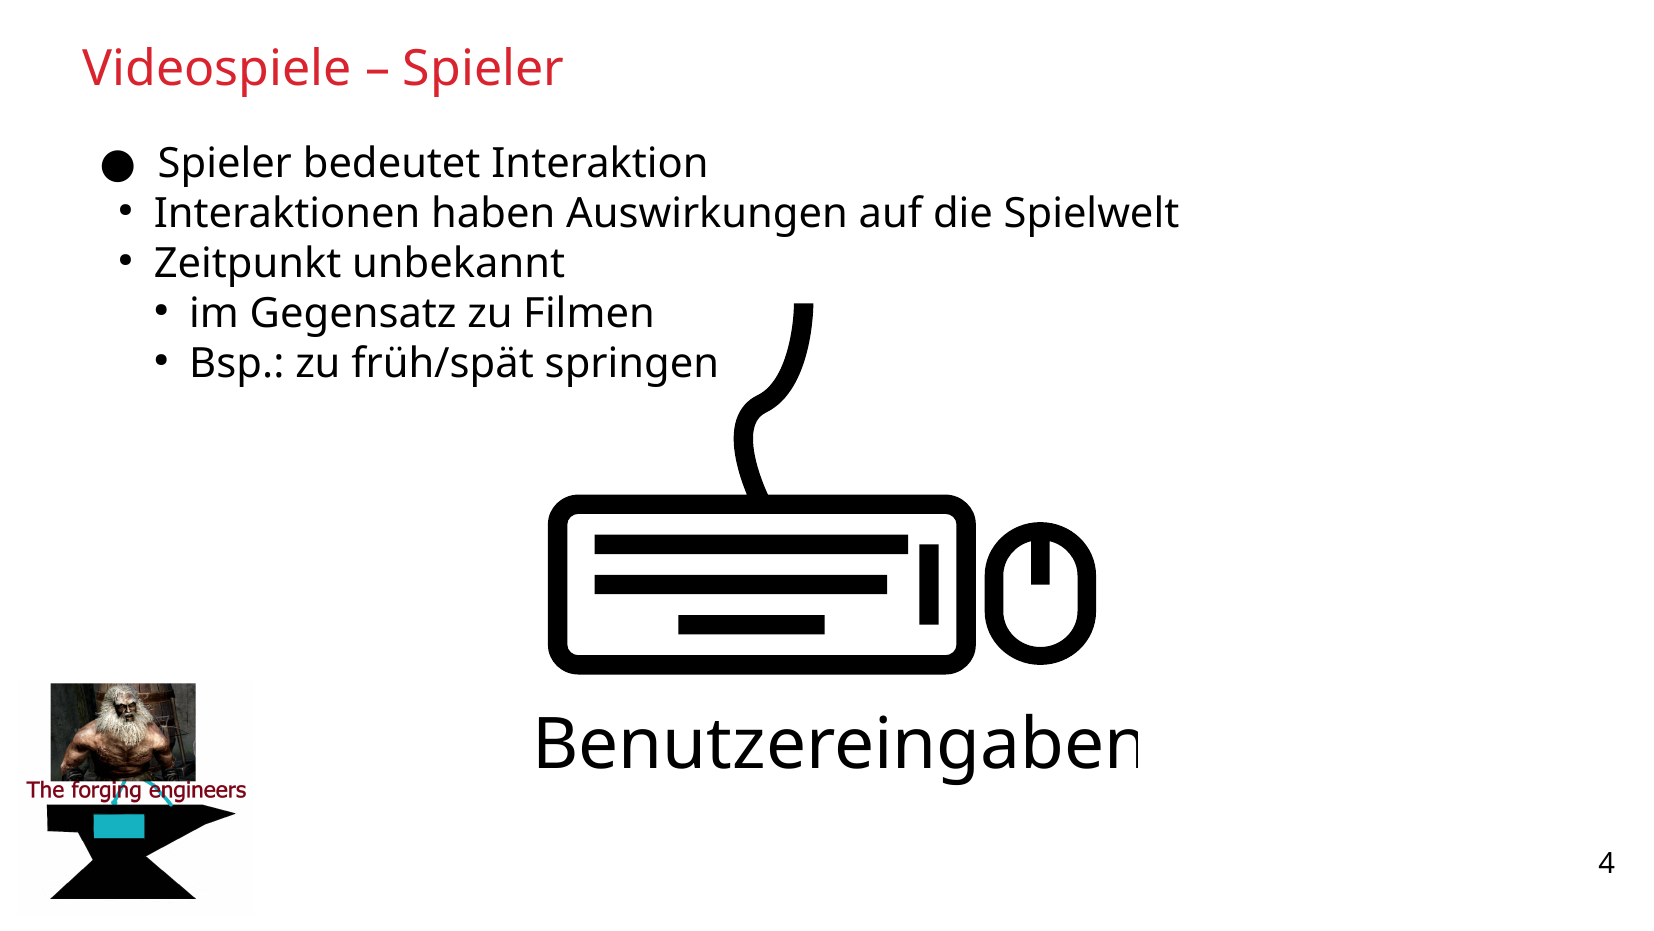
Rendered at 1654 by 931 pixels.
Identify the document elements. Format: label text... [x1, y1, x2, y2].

picture [17, 679, 254, 916]
text_box Spieler bedeutet Interaktion Interaktionen haben Auswirkungen auf die Spielwelt Zeitpunkt unbekannt im Gegensatz zu Filmen Bsp.: zu früh/spät springen [82, 135, 1571, 390]
picture [516, 301, 1138, 808]
title Videospiele – Spieler [82, 37, 1571, 95]
